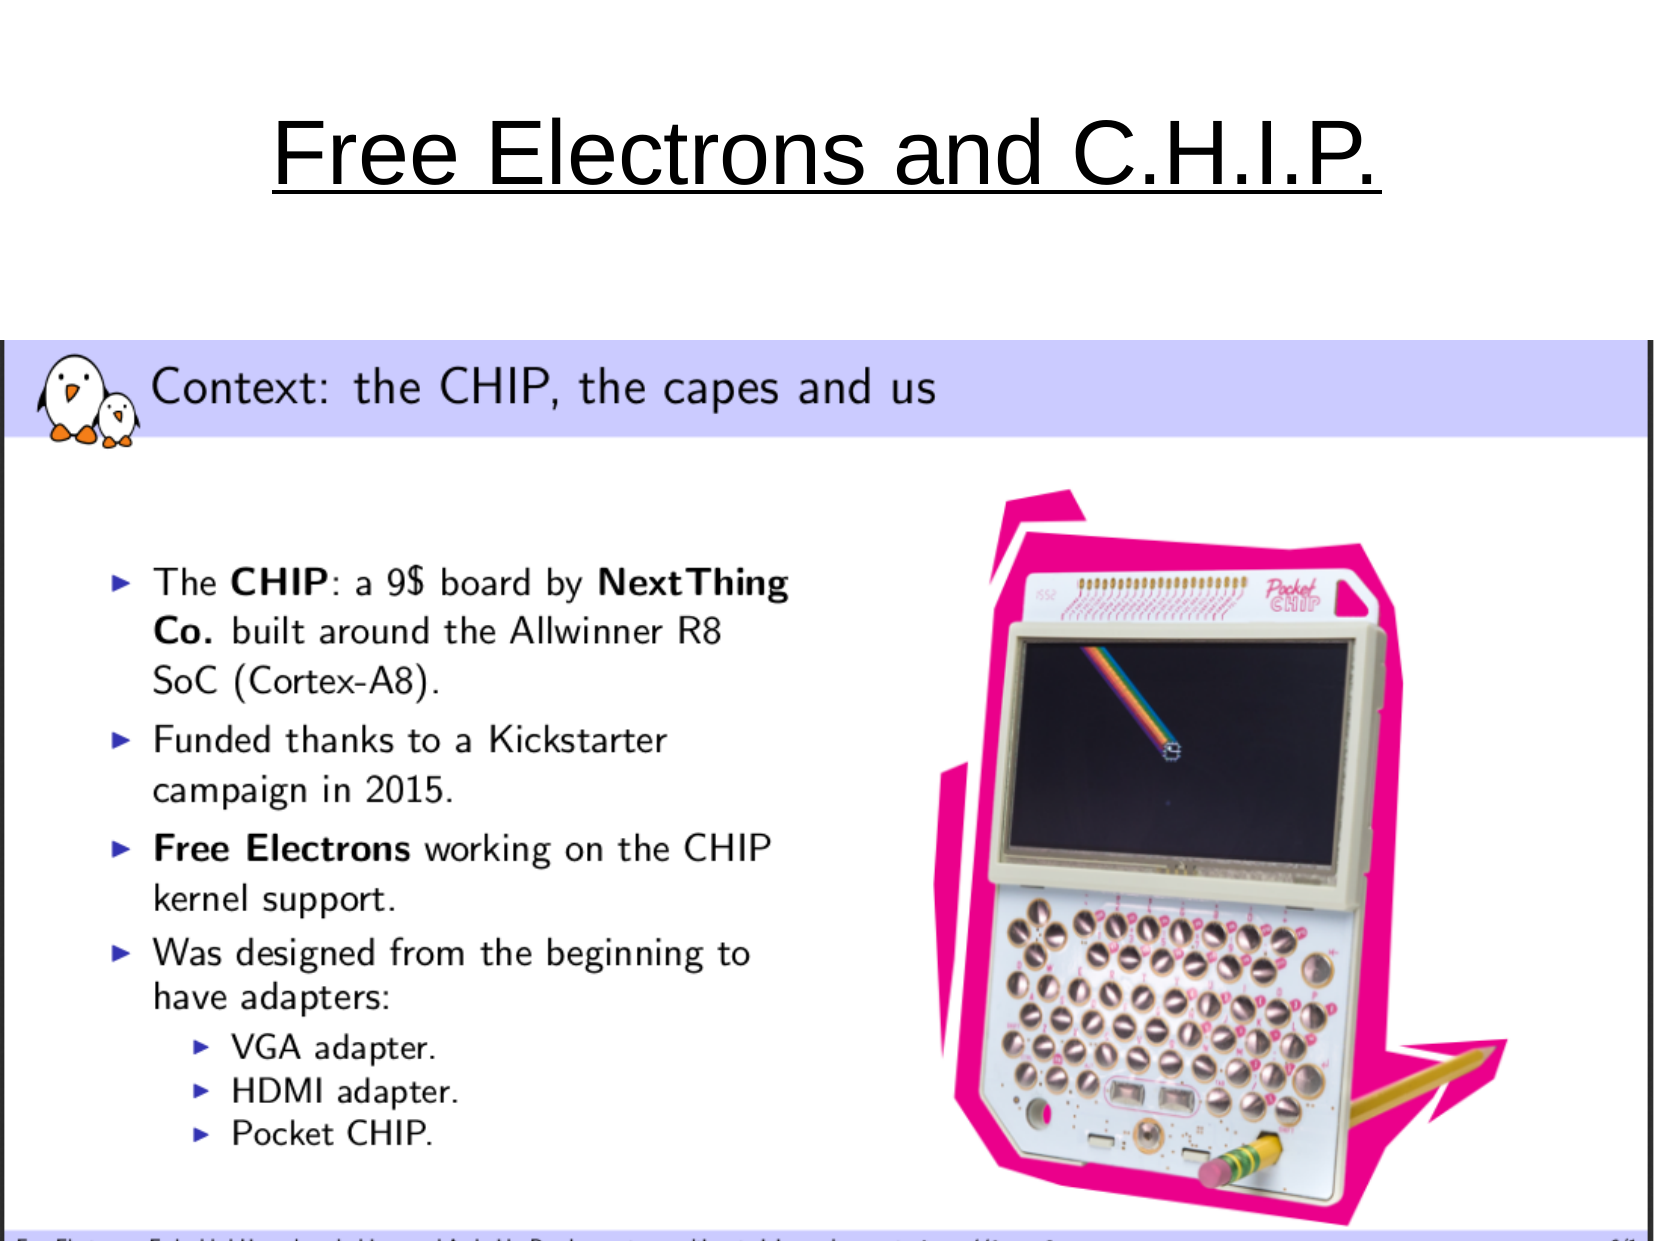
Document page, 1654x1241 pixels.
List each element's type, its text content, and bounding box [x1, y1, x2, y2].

title Free Electrons and C.H.I.P. [82, 49, 1571, 257]
picture [0, 340, 1654, 1241]
